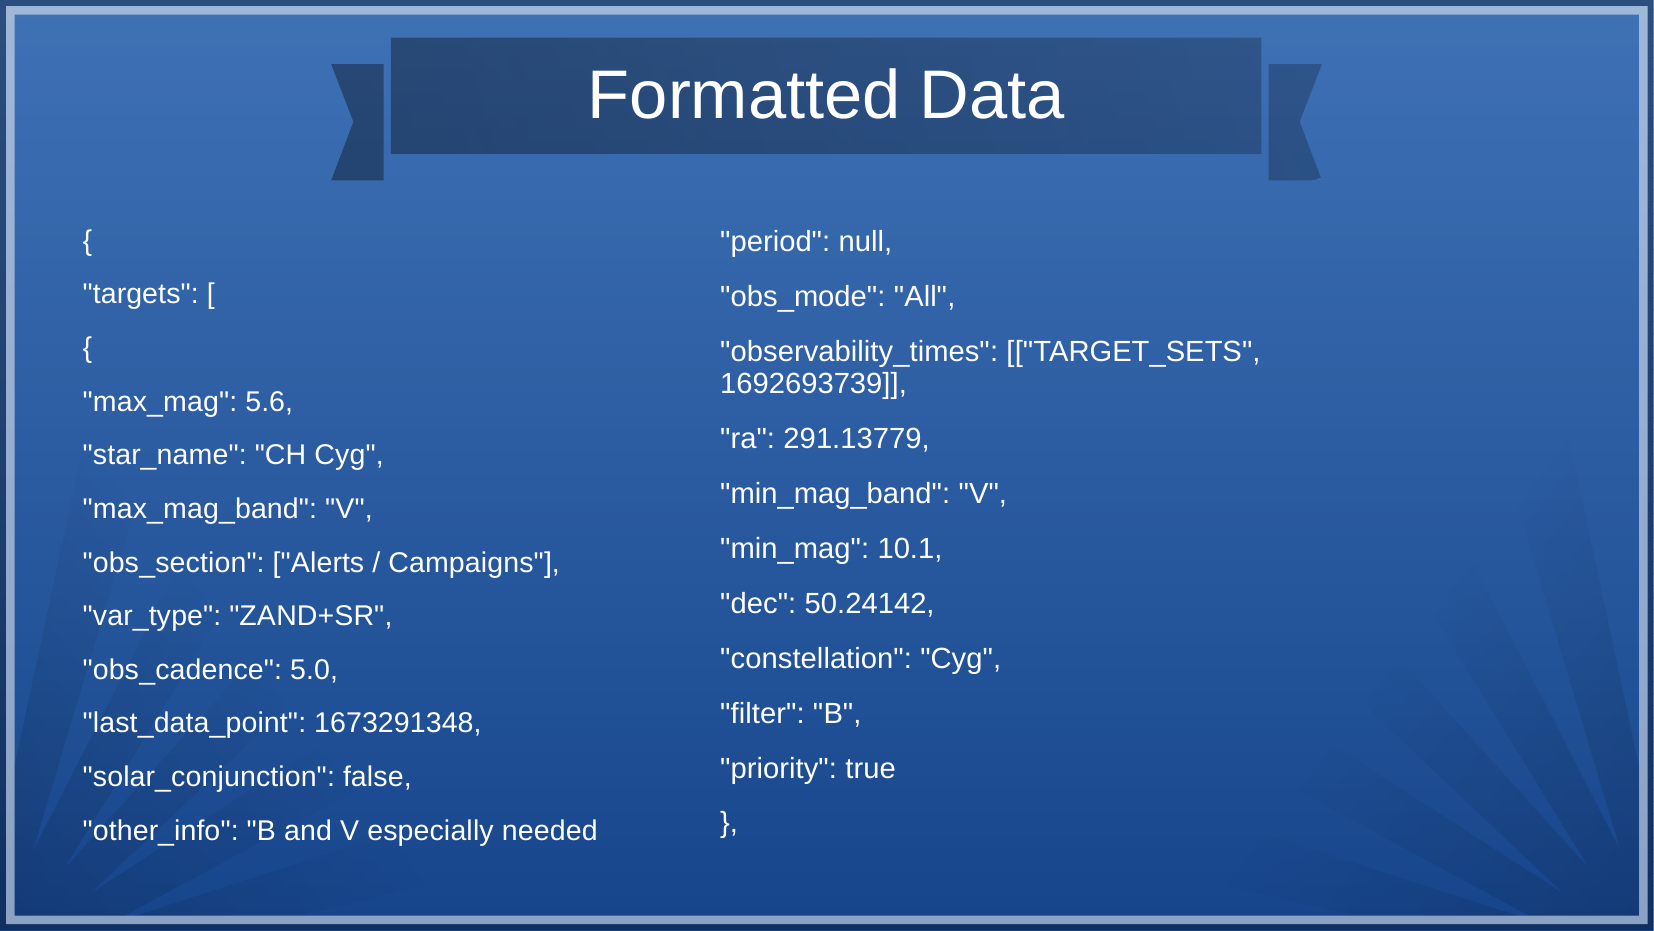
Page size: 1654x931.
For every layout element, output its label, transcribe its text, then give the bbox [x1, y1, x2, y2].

title Formatted Data [389, 35, 1264, 154]
list "period": null, "obs_mode": "All", "observability_times": [["TARGET_SETS", 1692693739]], "ra": 291.13779, "min_mag_band": "V", "min_mag": 10.1, "dec": 50.24142, "constellation": "Cyg", "filter": "B", "priority": true }, [720, 225, 1313, 848]
list { "targets": [ { "max_mag": 5.6, "star_name": "CH Cyg", "max_mag_band": "V", "obs_section": ["Alerts / Campaigns"], "var_type": "ZAND+SR", "obs_cadence": 5.0, "last_data_point": 1673291348, "solar_conjunction": false, "other_info": "B and V especially needed [82, 224, 676, 848]
